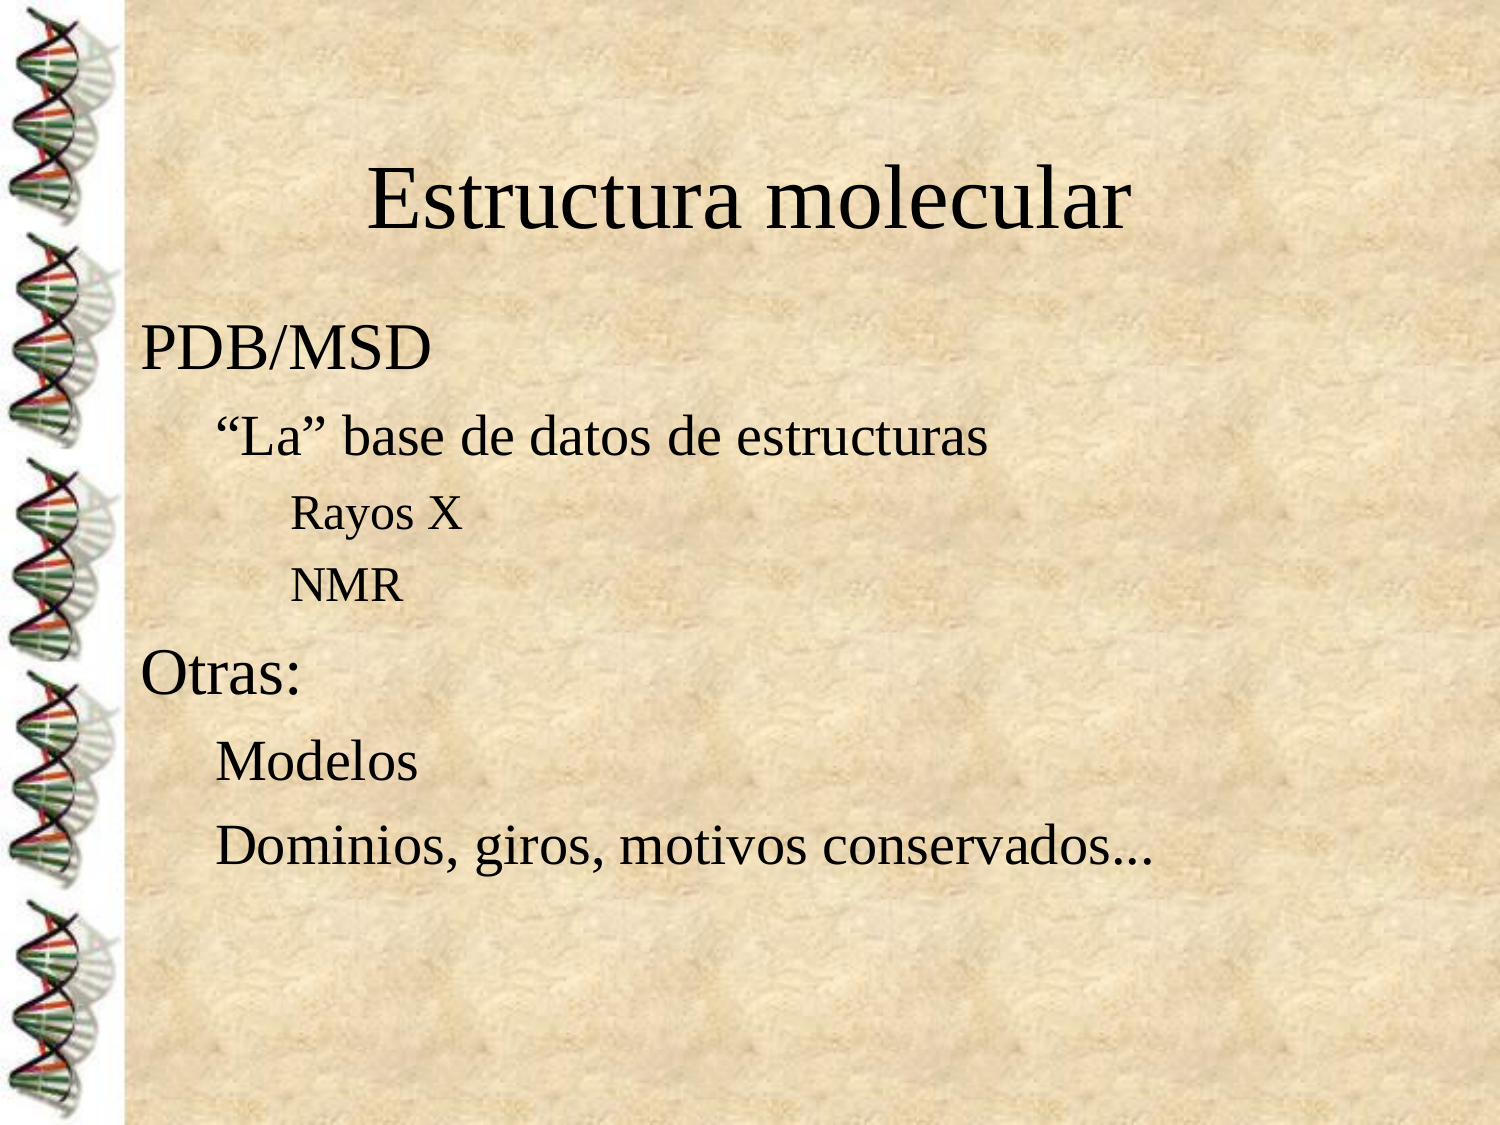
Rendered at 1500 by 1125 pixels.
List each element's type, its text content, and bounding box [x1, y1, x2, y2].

picture [0, 0, 1500, 1125]
list PDB/MSD “La” base de datos de estructuras Rayos X NMR Otras: Modelos Dominios, giros, motivos conservados... [139, 303, 1415, 992]
title Estructura molecular [112, 80, 1388, 308]
